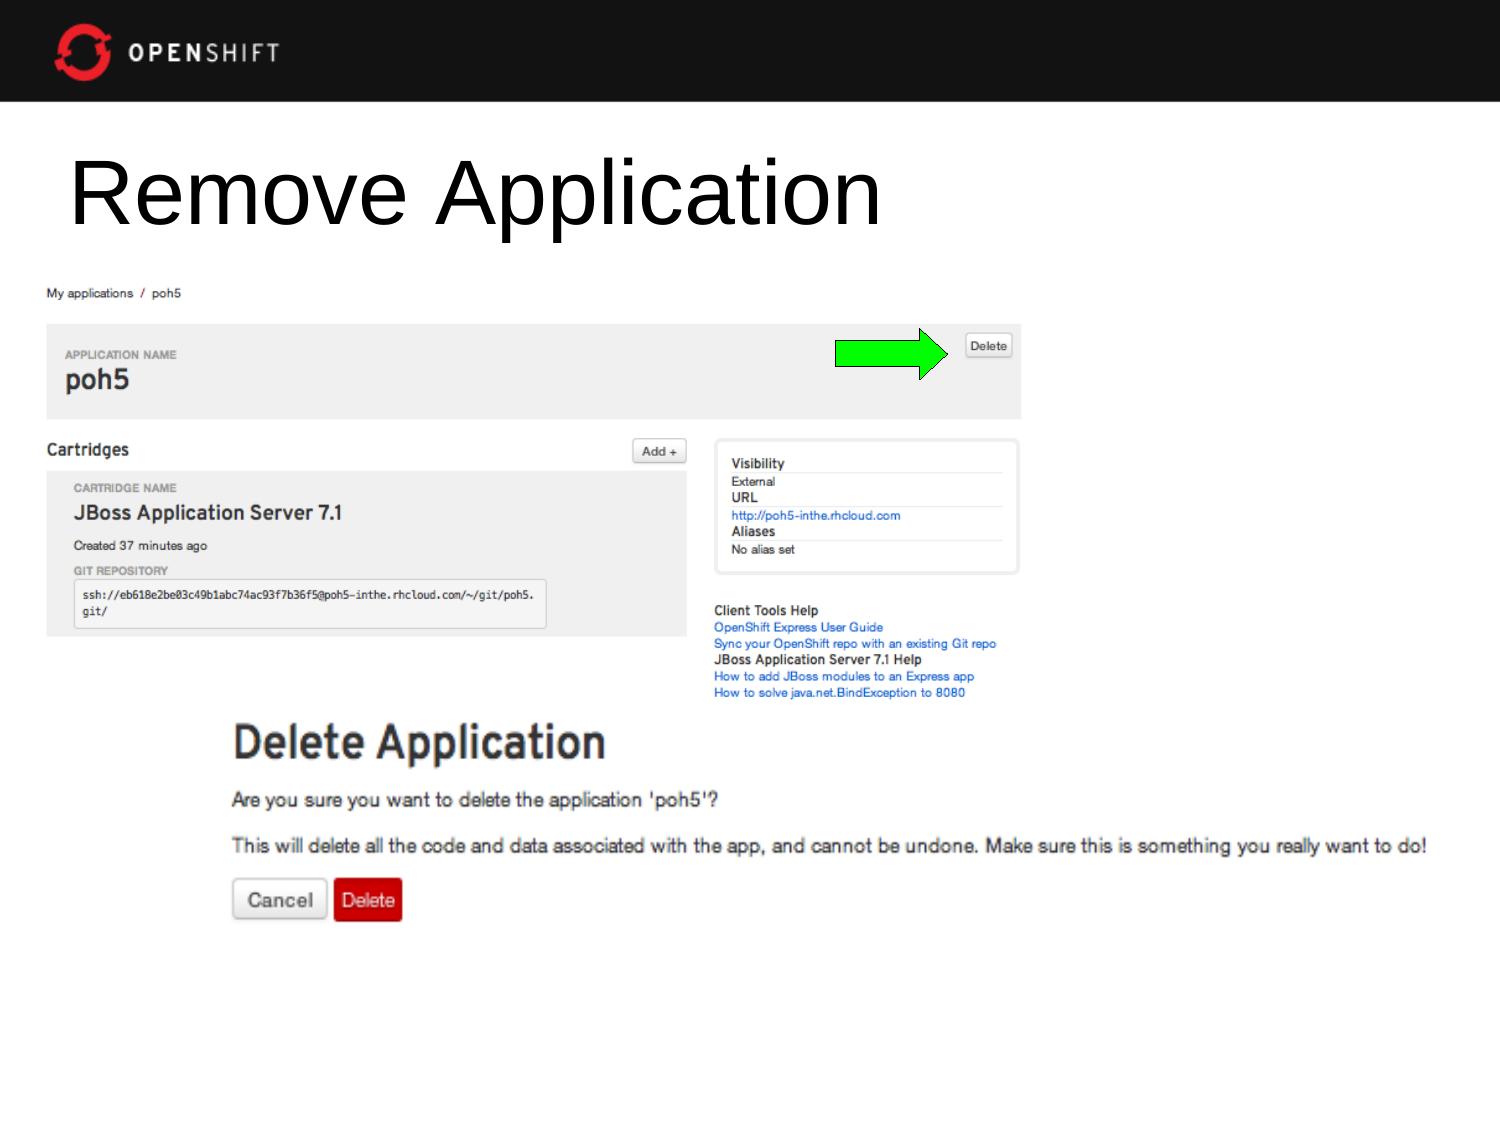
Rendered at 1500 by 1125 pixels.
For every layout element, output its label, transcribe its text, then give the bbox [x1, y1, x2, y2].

picture [0, 0, 1500, 1125]
text_box [835, 328, 948, 380]
title Remove Application [53, 70, 1329, 306]
